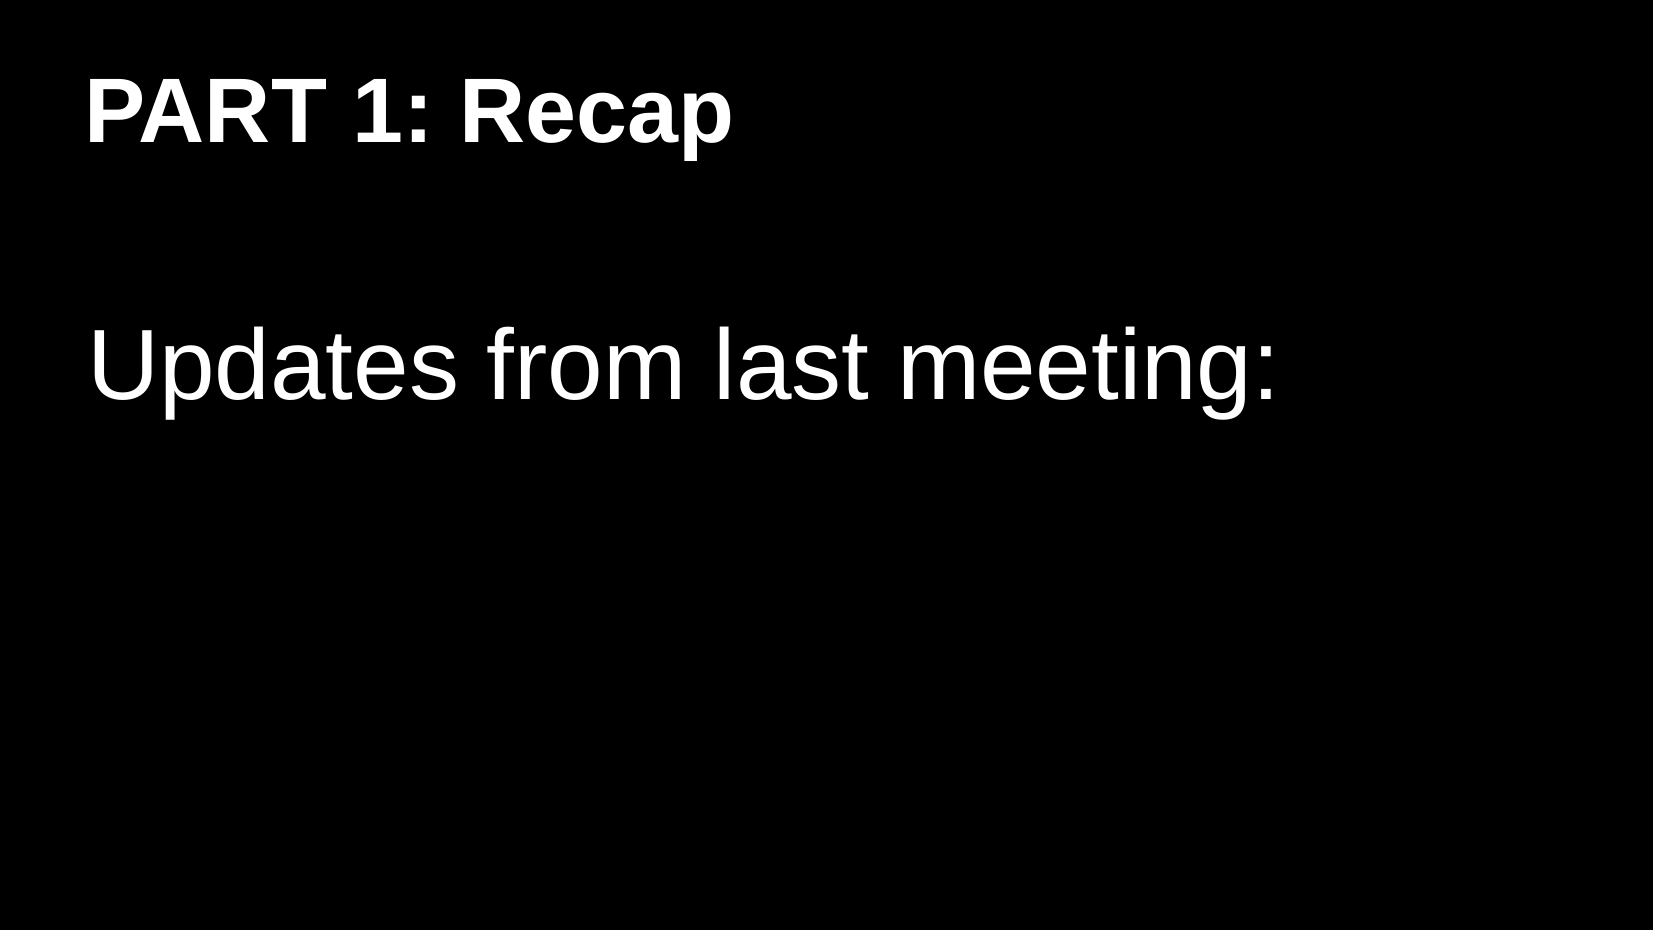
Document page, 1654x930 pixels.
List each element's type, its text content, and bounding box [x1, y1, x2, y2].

title PART 1: Recap [84, 56, 1561, 166]
list Updates from last meeting: [87, 308, 1573, 841]
